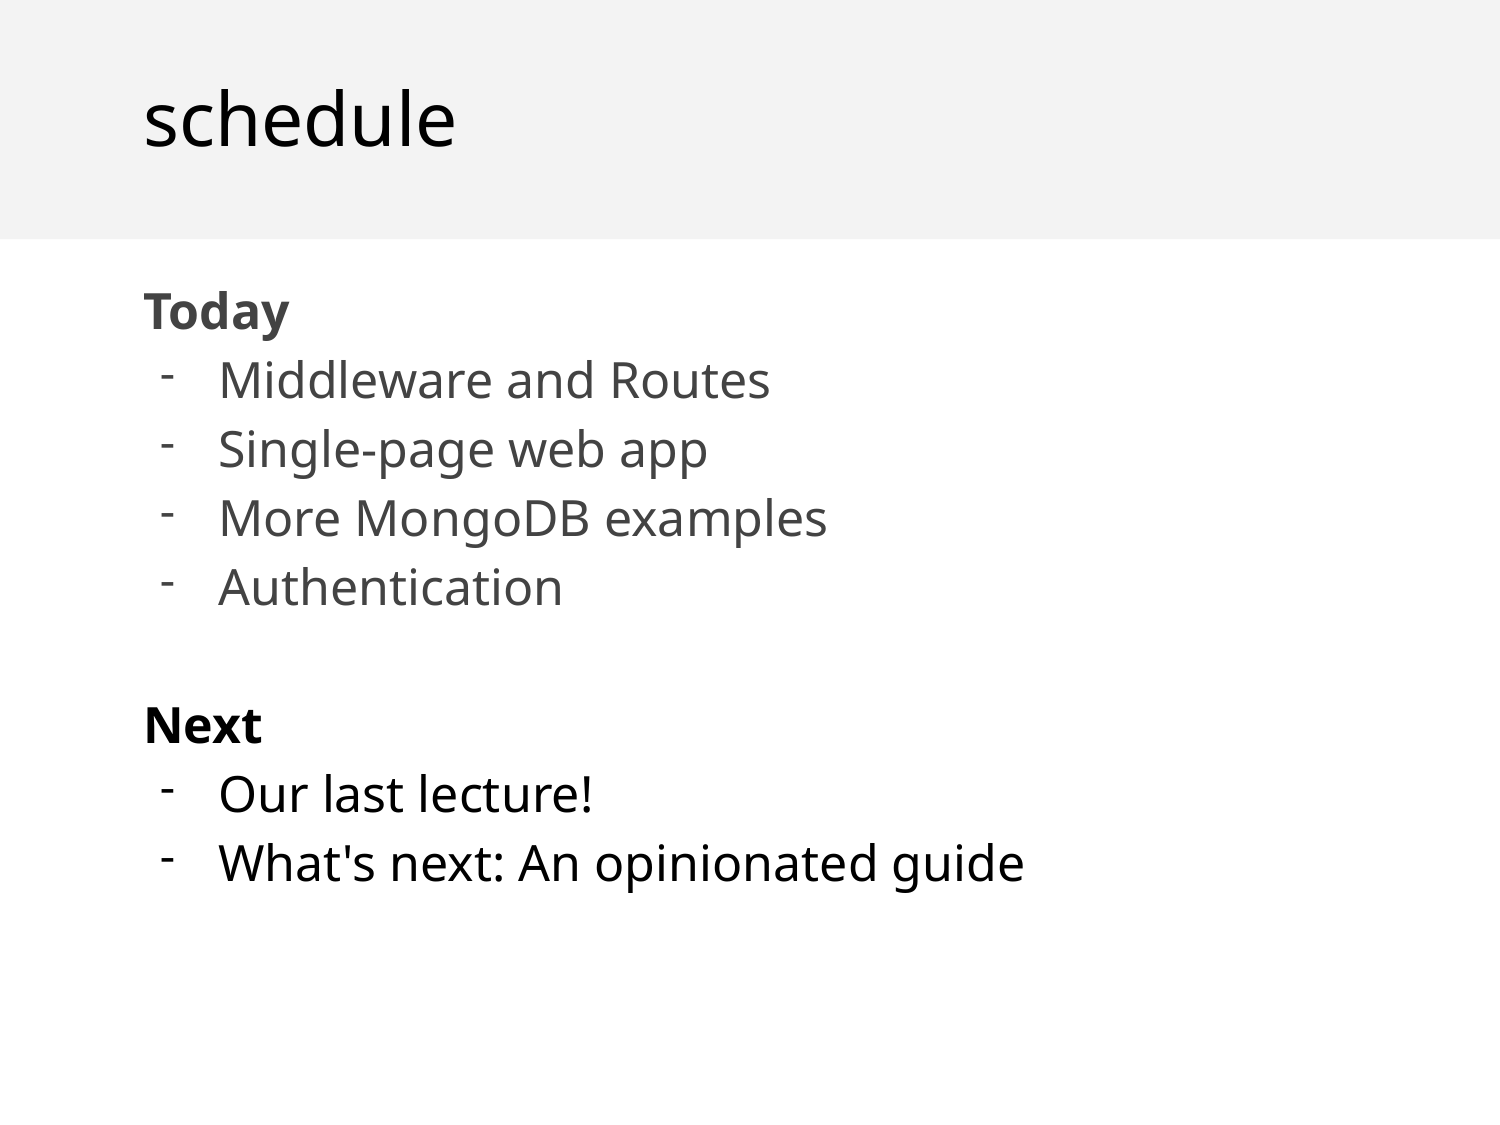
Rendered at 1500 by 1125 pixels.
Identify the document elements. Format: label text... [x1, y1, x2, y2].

title schedule [128, 56, 1372, 183]
list Today Middleware and Routes Single-page web app More MongoDB examples Authentication Next Our last lecture! What's next: An opinionated guide [128, 255, 1372, 1074]
